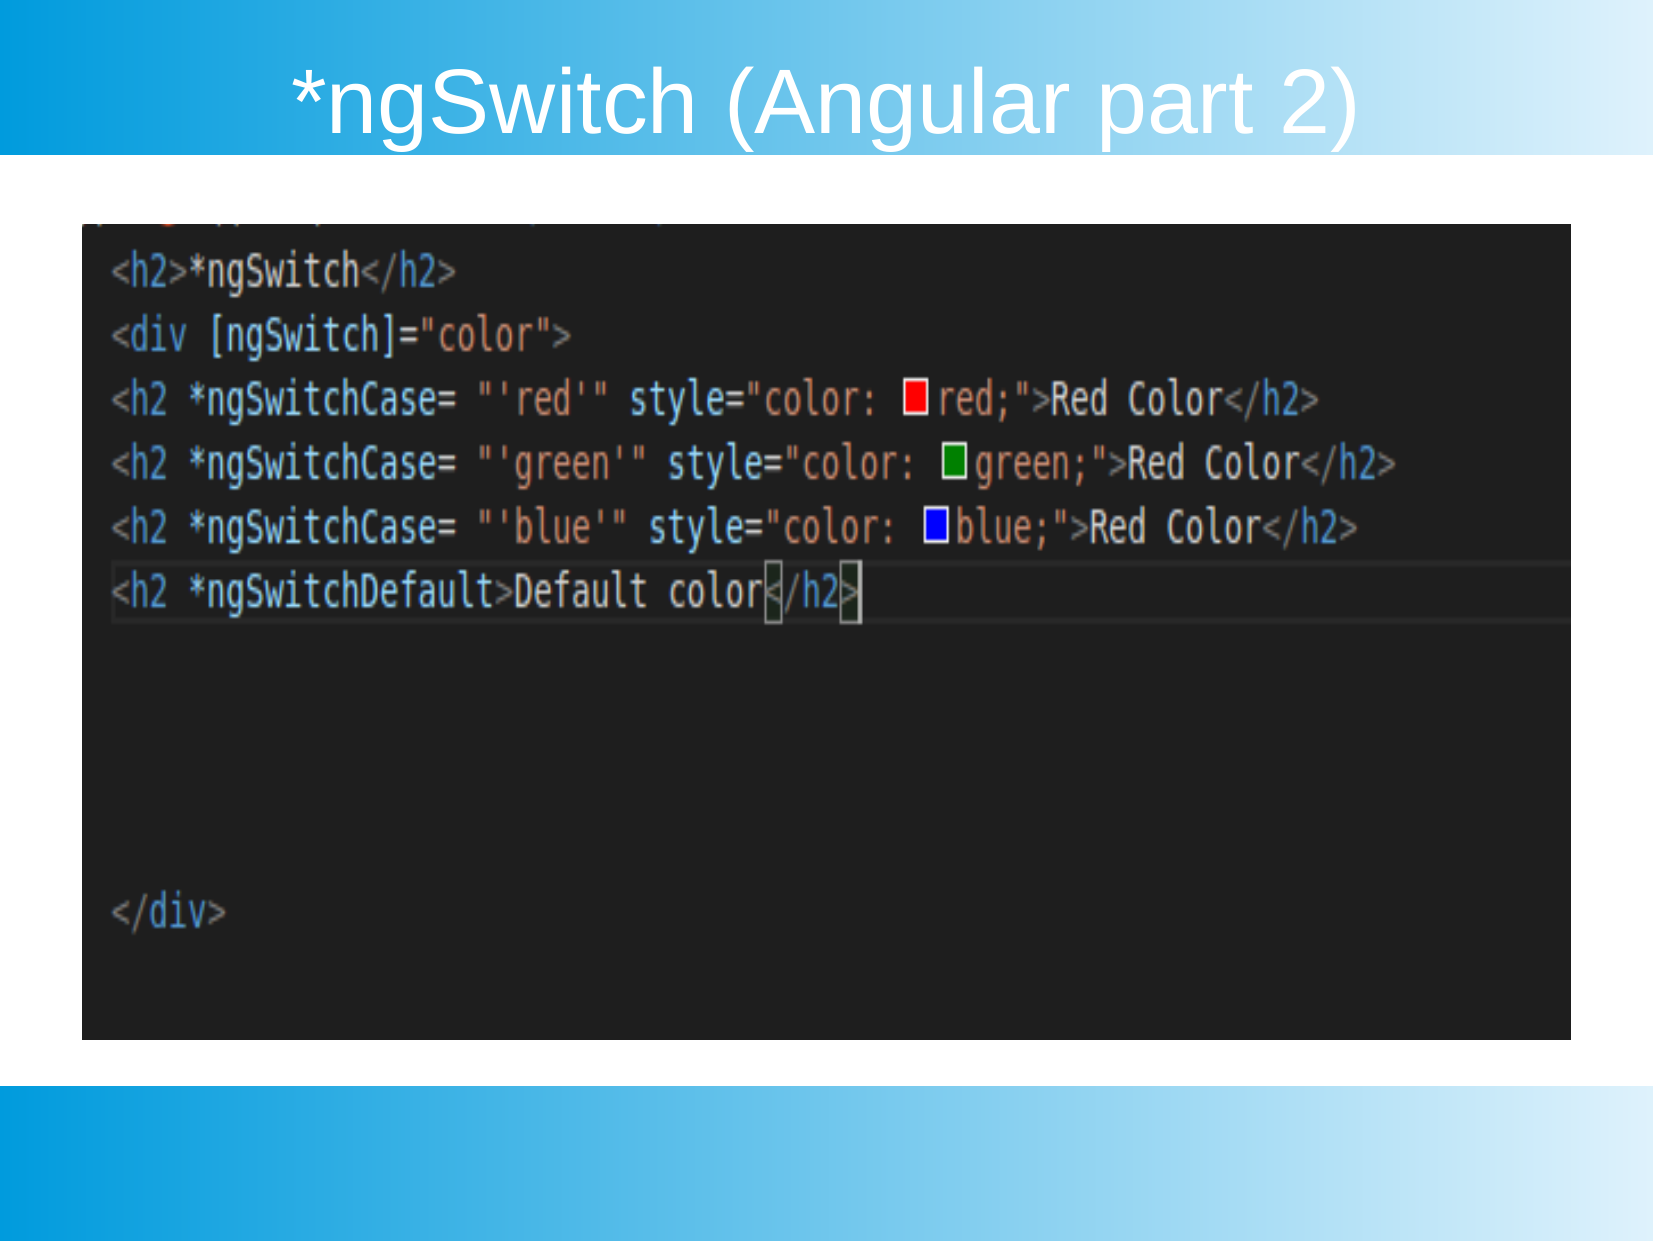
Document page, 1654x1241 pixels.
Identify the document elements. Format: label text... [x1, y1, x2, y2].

title *ngSwitch (Angular part 2) [82, 49, 1571, 155]
picture [82, 224, 1571, 1040]
